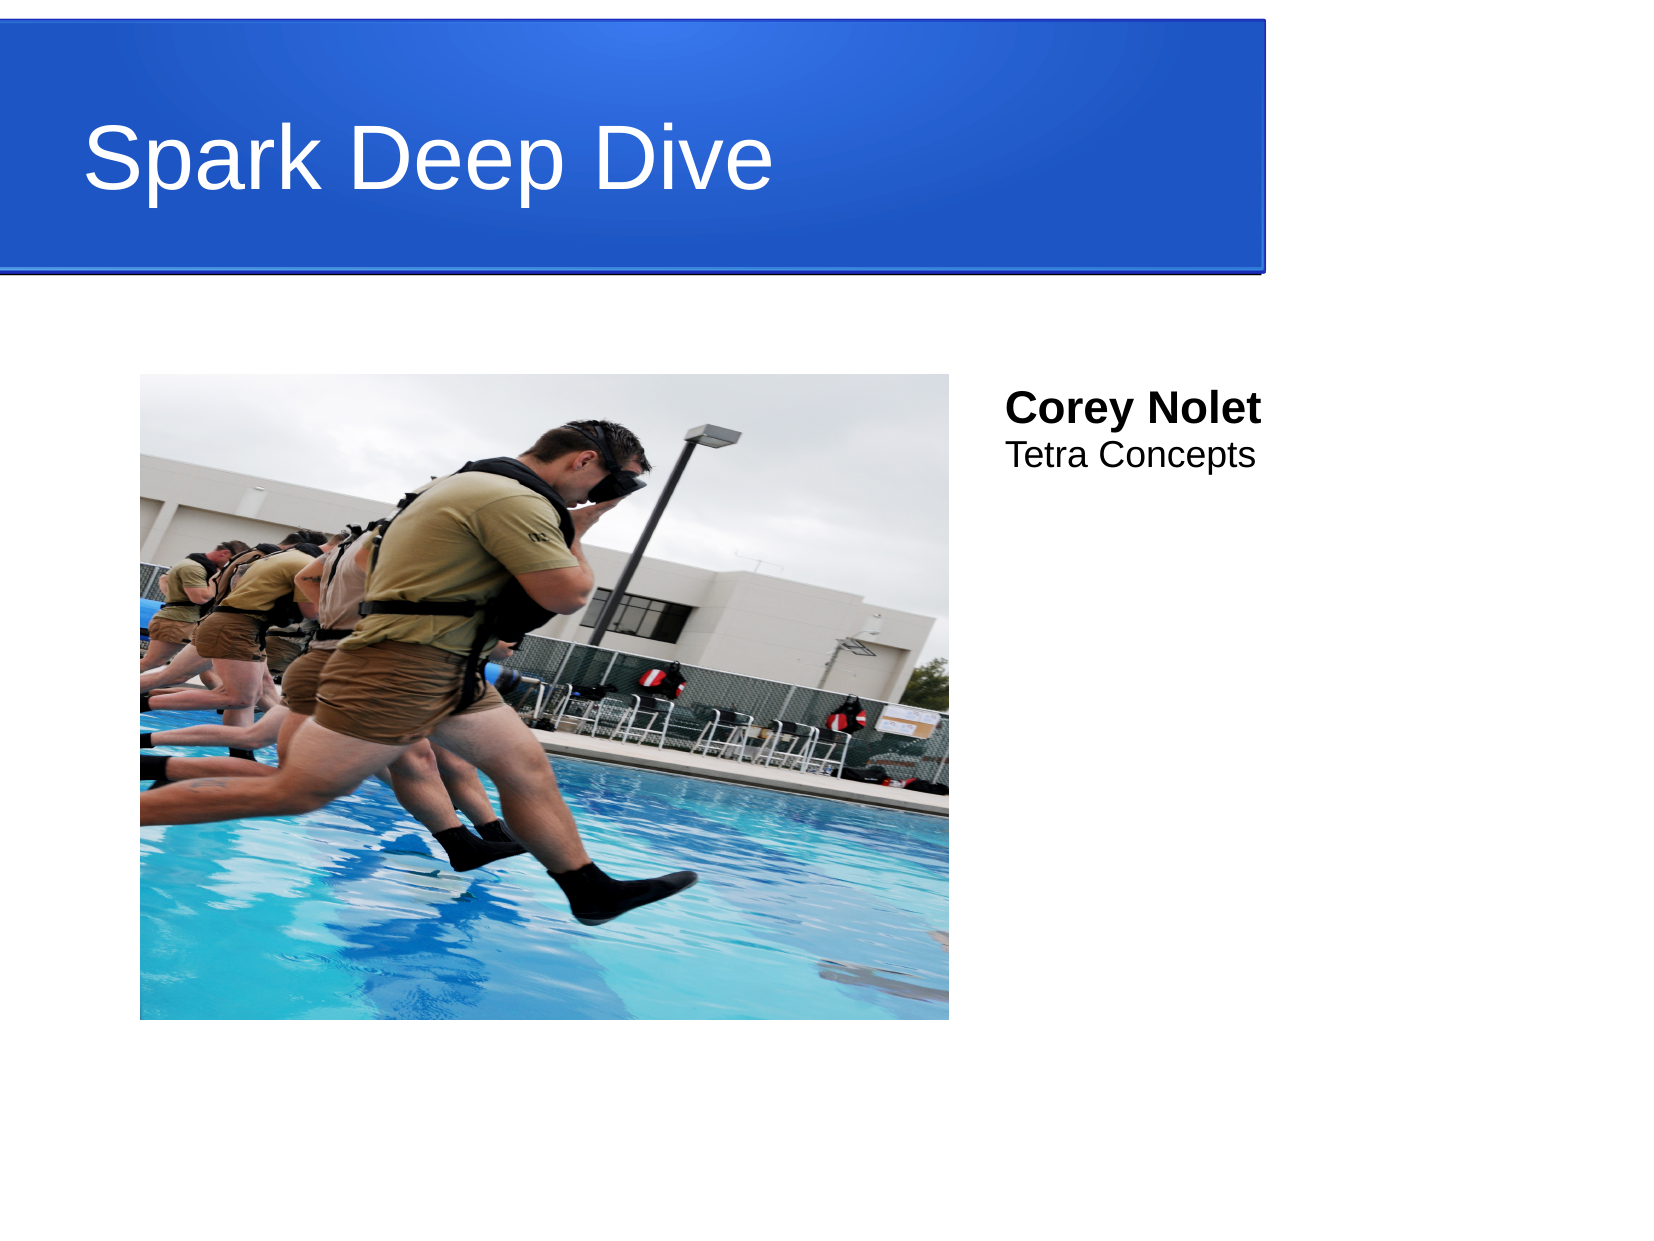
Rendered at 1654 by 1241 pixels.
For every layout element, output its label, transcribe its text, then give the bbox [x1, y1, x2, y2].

picture [140, 374, 949, 1021]
picture [0, 17, 1269, 282]
text_box Corey Nolet Tetra Concepts [990, 375, 1277, 483]
text_box Spark Deep Dive [82, 49, 1570, 257]
